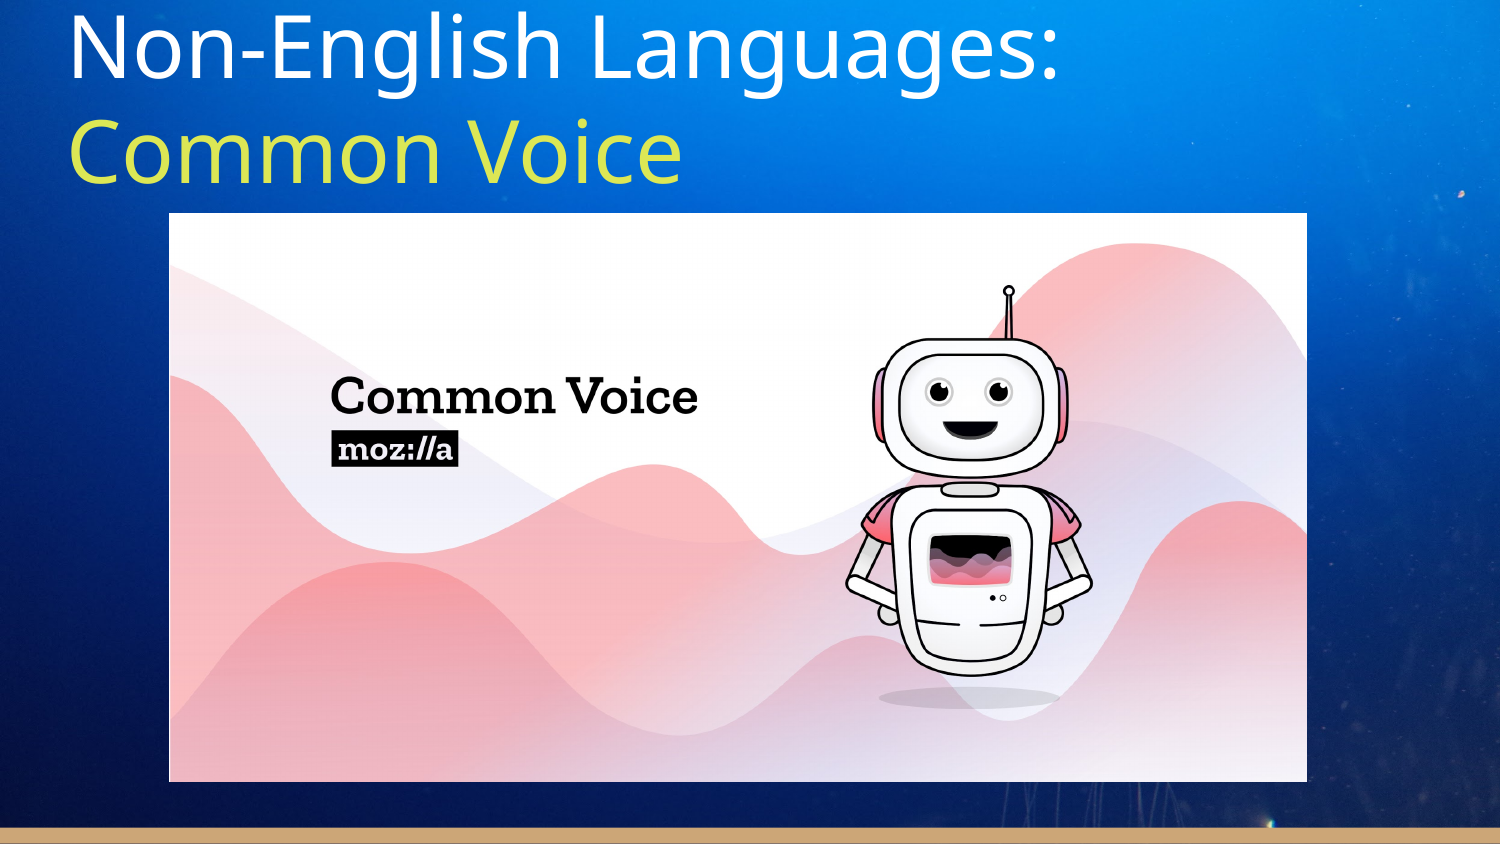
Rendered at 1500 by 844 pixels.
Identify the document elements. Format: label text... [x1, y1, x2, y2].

picture [0, 0, 1500, 827]
title Non-English Languages: Common Voice [51, 38, 1449, 154]
